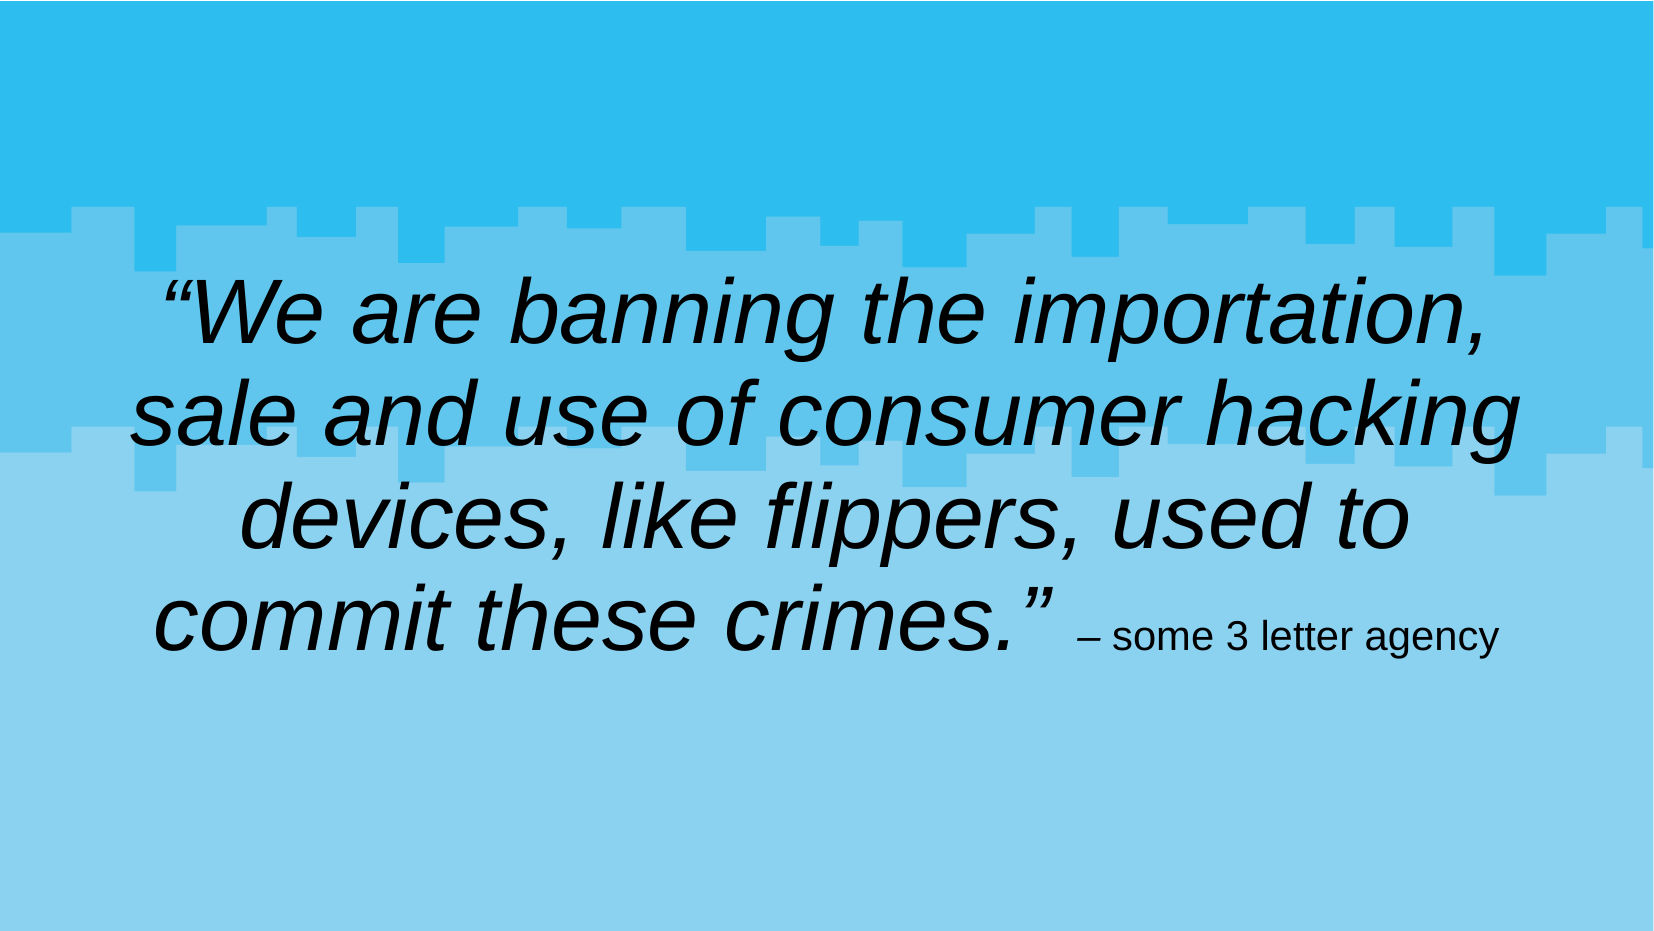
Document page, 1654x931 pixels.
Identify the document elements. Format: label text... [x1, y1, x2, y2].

picture [0, 1, 1654, 931]
title “We are banning the importation, sale and use of consumer hacking devices, like flippers, used to commit these crimes.” – some 3 letter agency [82, 260, 1571, 671]
